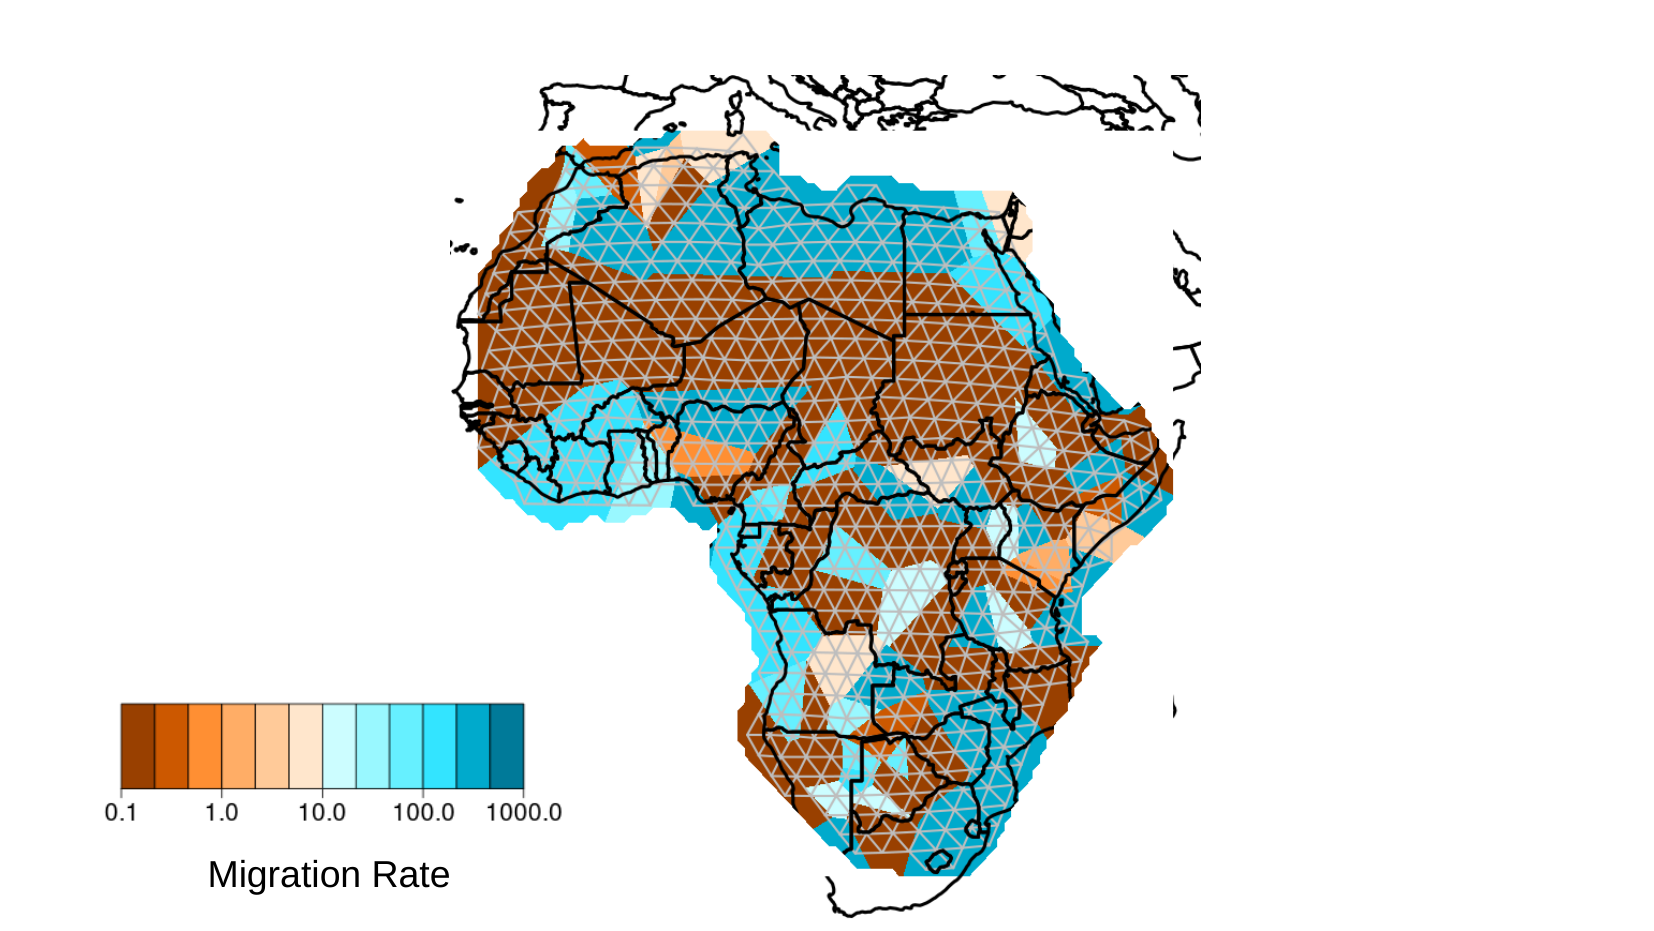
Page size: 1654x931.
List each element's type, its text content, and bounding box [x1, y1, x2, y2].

text_box Migration Rate [192, 846, 526, 931]
picture [45, 75, 1201, 931]
